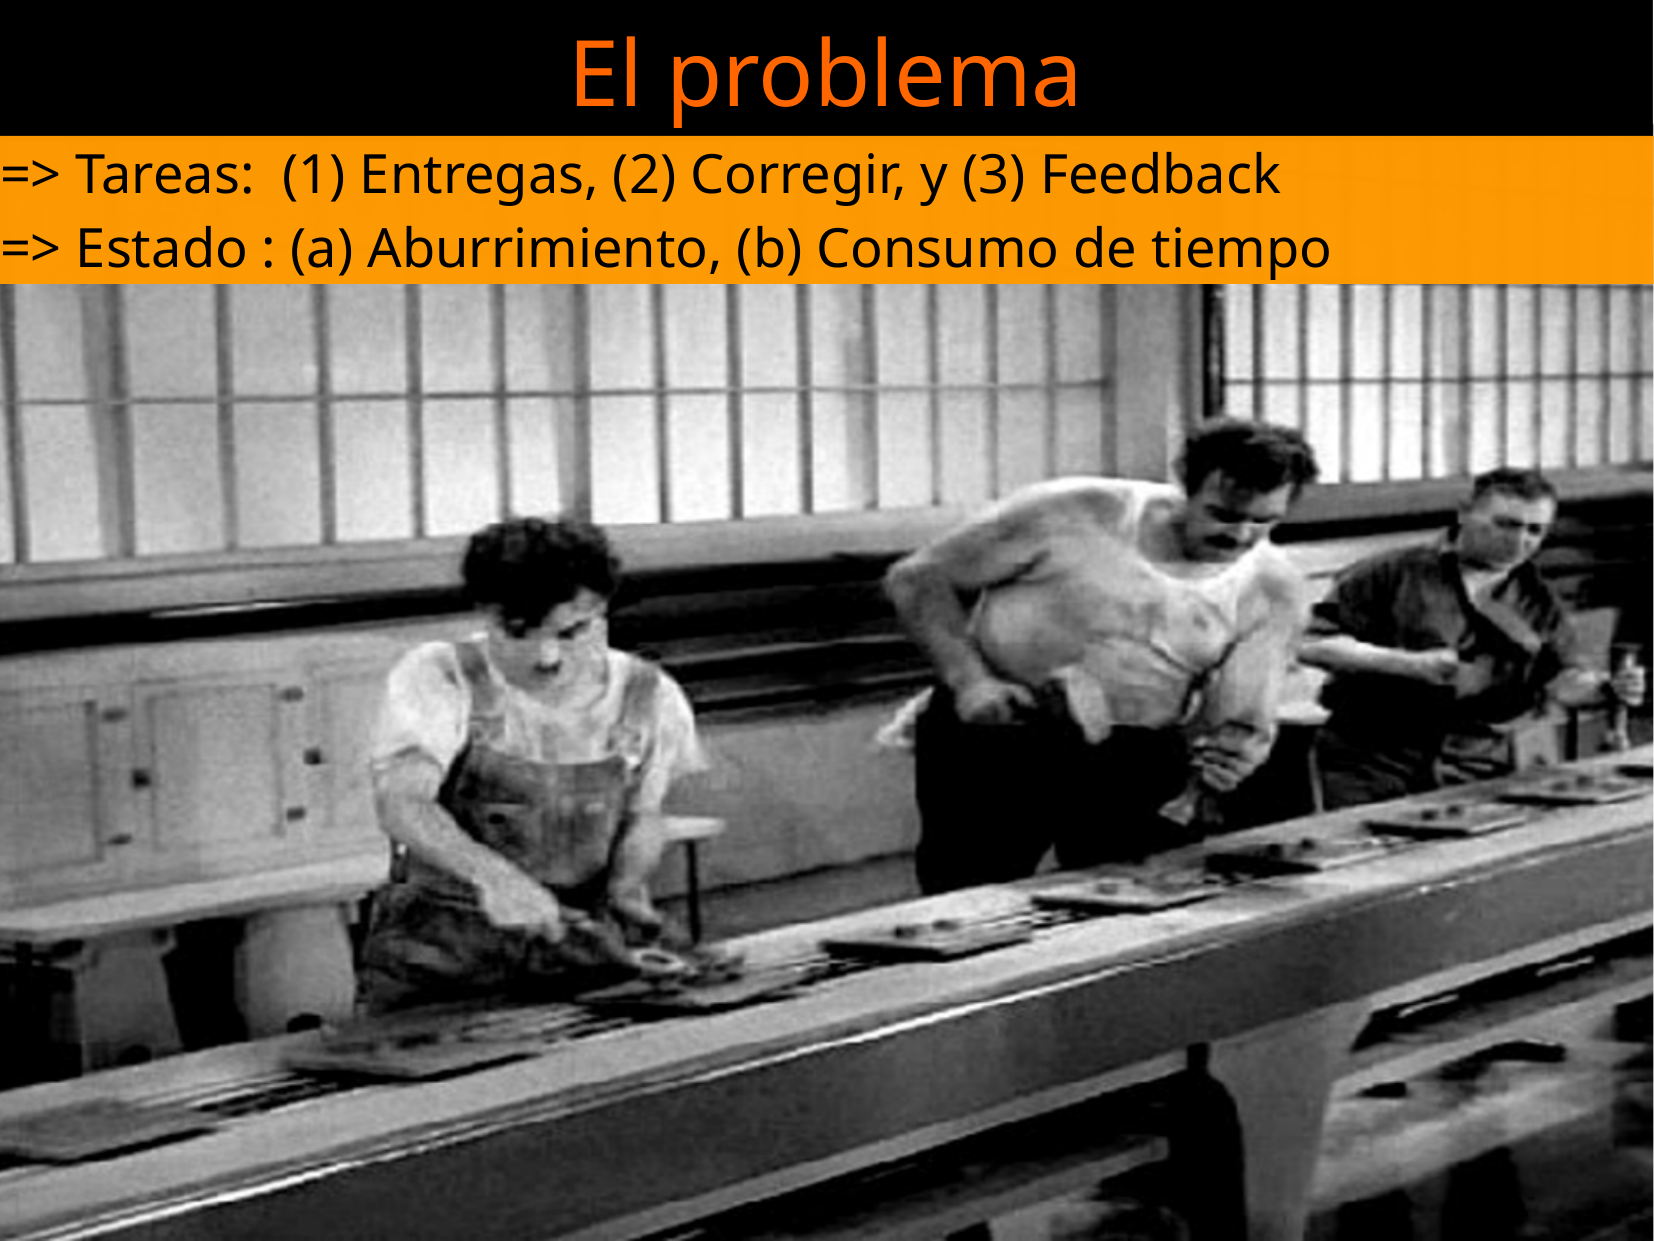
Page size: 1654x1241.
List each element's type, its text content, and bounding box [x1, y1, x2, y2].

title El problema [0, 0, 1653, 135]
title => Tareas: (1) Entregas, (2) Corregir, y (3) Feedback => Estado : (a) Aburrimiento, (b) Consumo de tiempo [0, 135, 1654, 284]
picture [0, 284, 1654, 1241]
